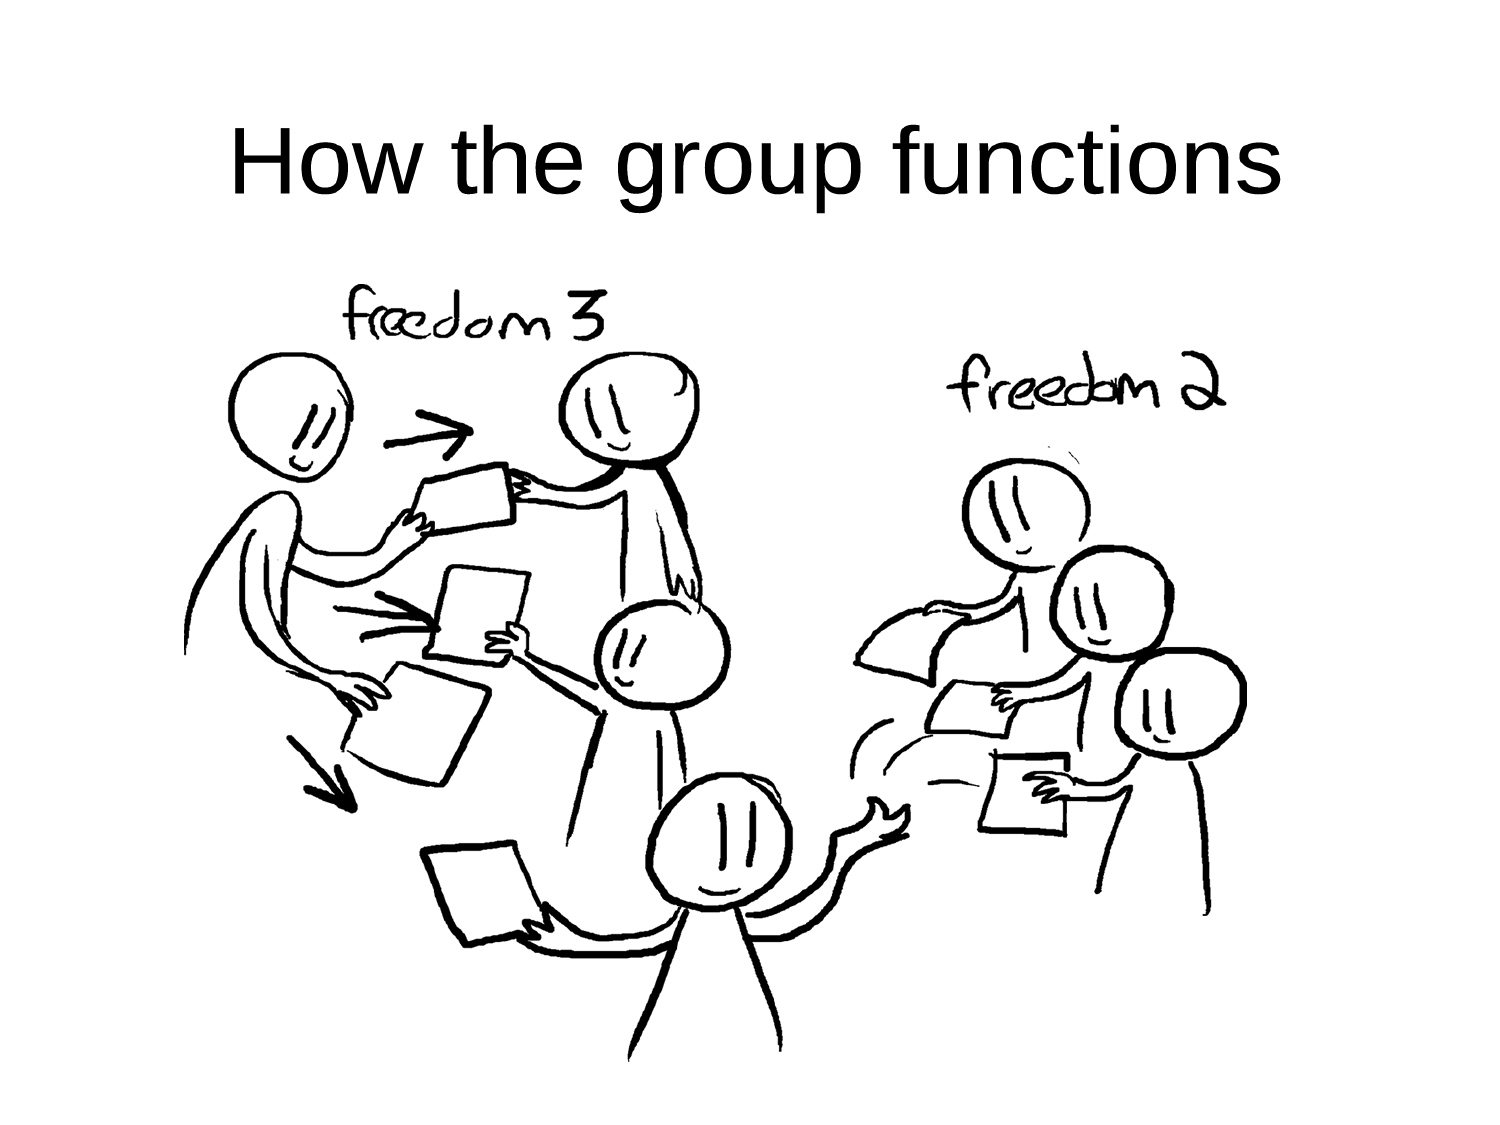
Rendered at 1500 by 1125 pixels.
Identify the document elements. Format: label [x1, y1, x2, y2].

picture [45, 59, 1456, 1081]
